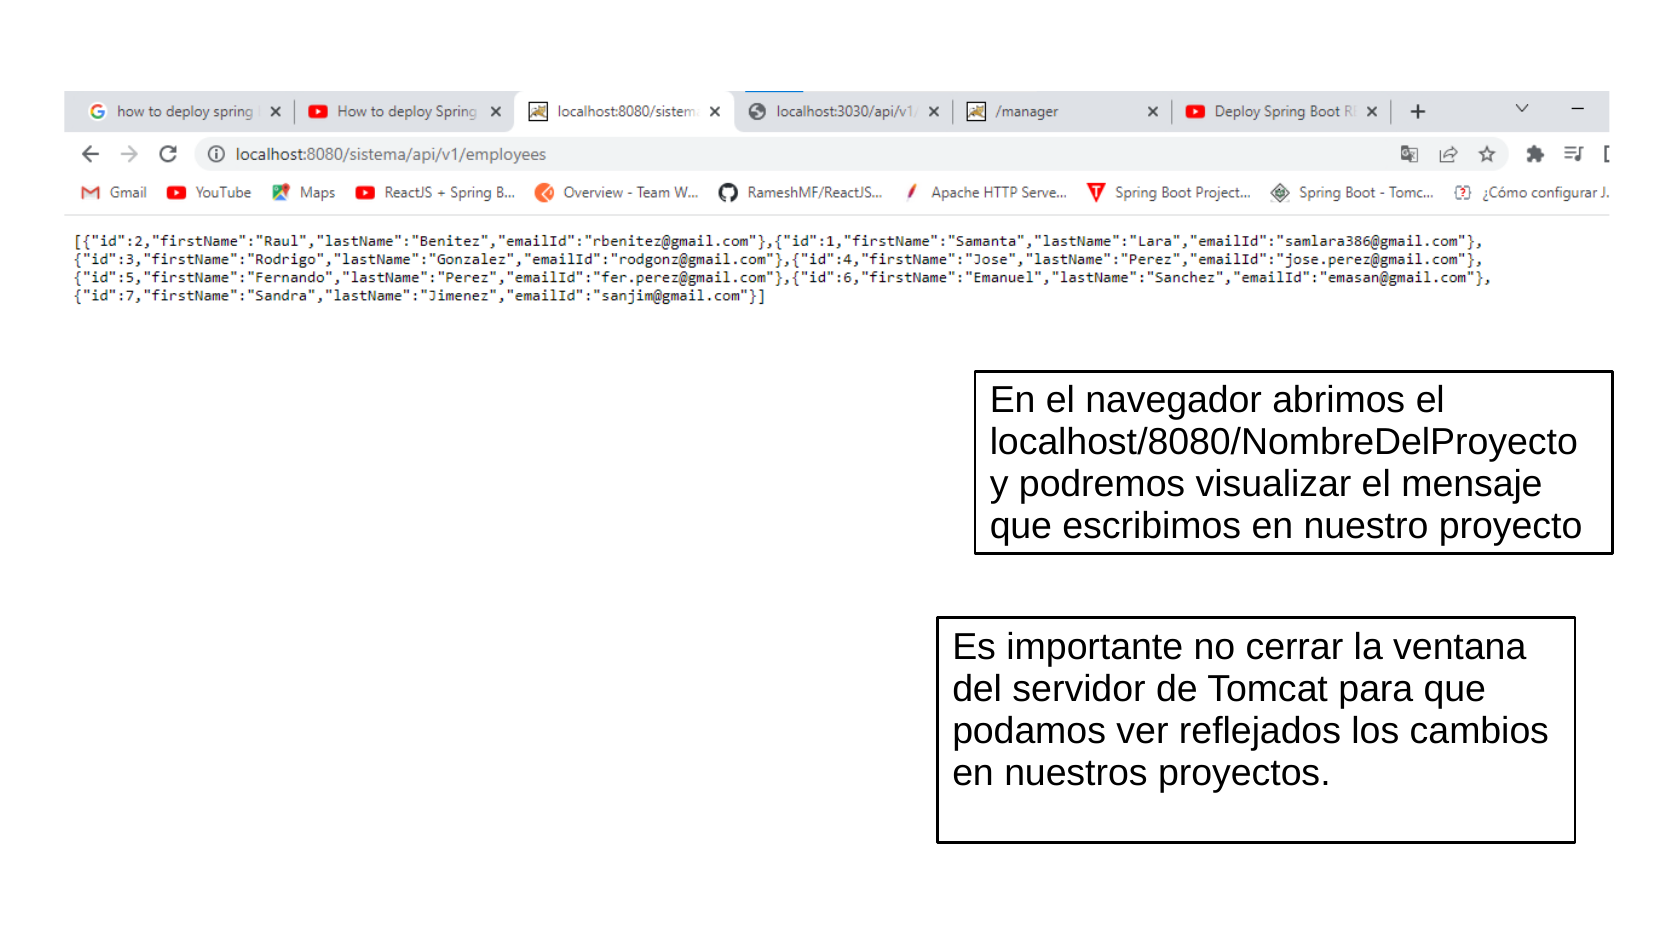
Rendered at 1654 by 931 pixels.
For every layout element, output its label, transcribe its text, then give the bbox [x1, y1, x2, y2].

text_box Es importante no cerrar la ventana del servidor de Tomcat para que podamos ver reflejados los cambios en nuestros proyectos. [937, 617, 1576, 843]
text_box En el navegador abrimos el localhost/8080/NombreDelProyecto y podremos visualizar el mensaje que escribimos en nuestro proyecto [975, 371, 1613, 554]
picture [64, 91, 1610, 843]
